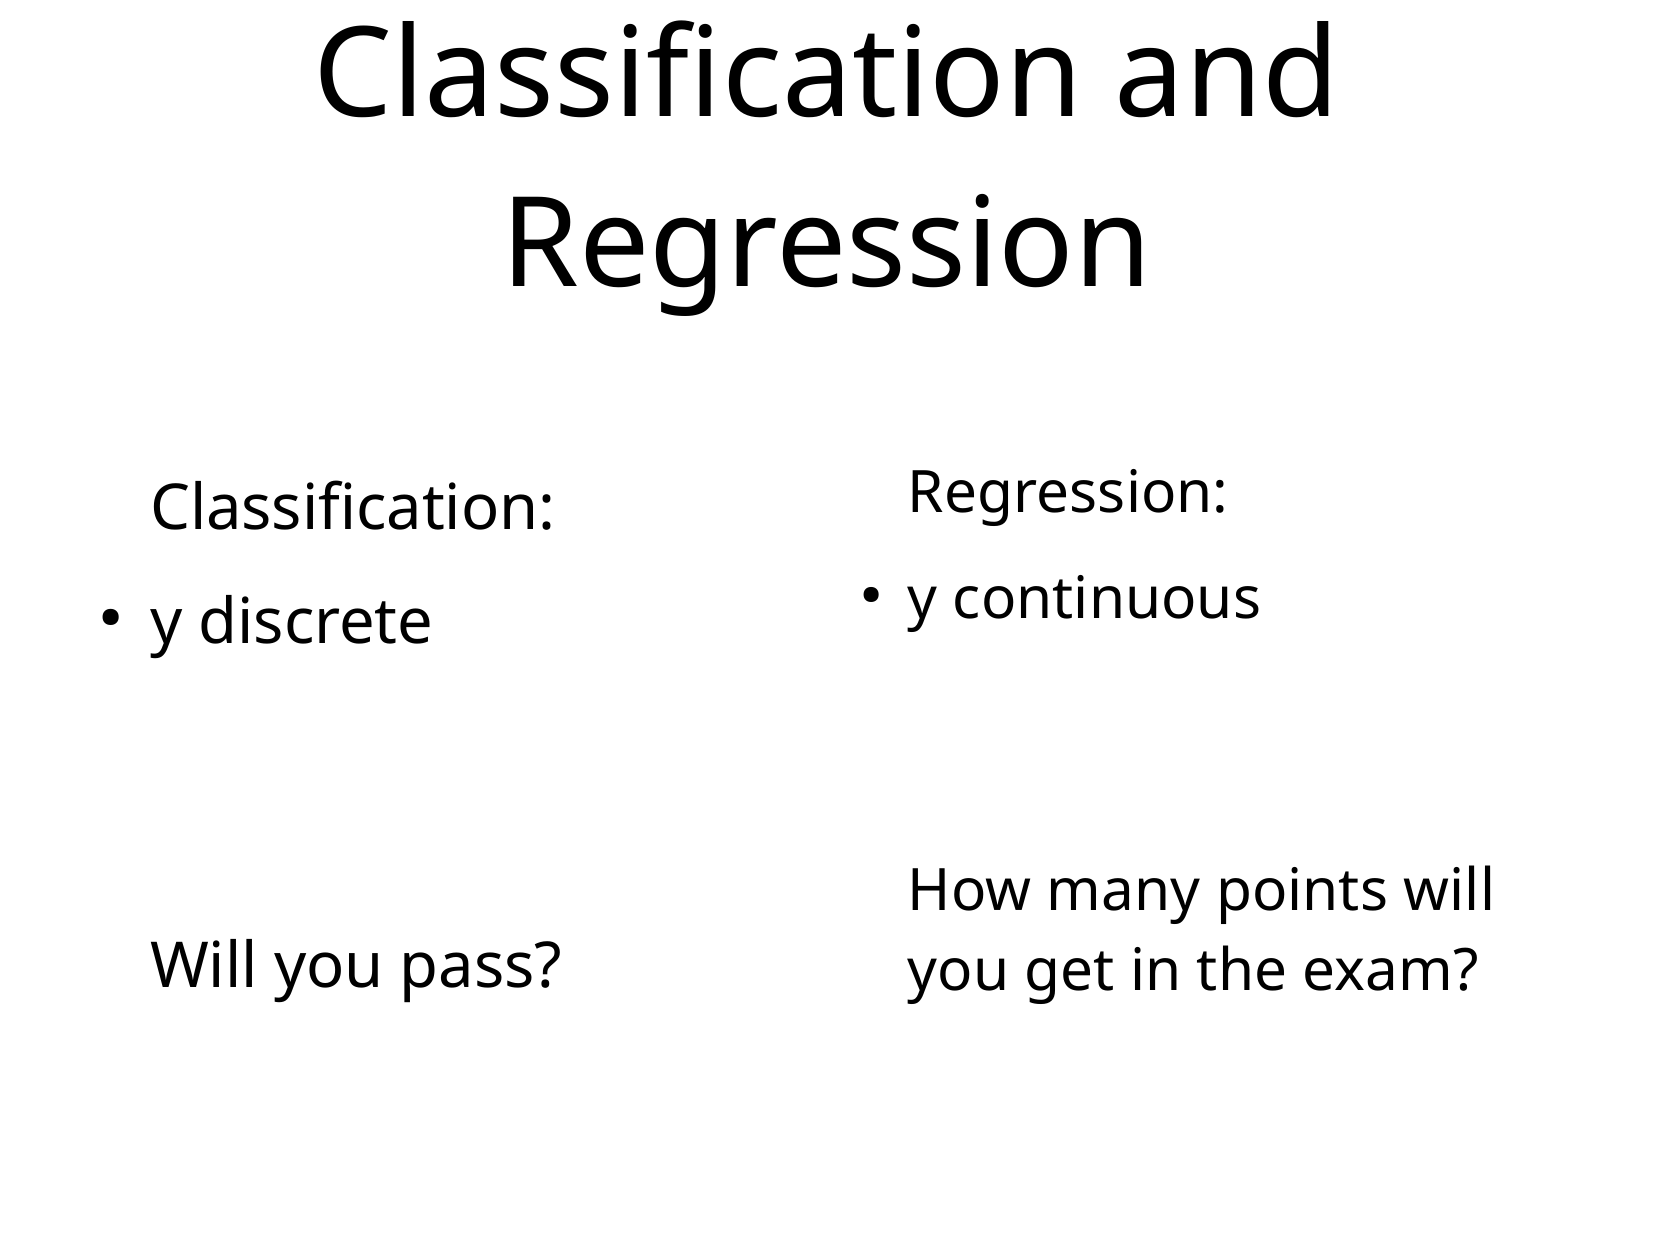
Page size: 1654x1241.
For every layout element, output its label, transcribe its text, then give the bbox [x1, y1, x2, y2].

list Regression: y continuous How many points will you get in the exam? [845, 290, 1572, 1010]
title Classification and Regression [82, 49, 1571, 257]
list Classification: y discrete Will you pass? [82, 290, 809, 1010]
